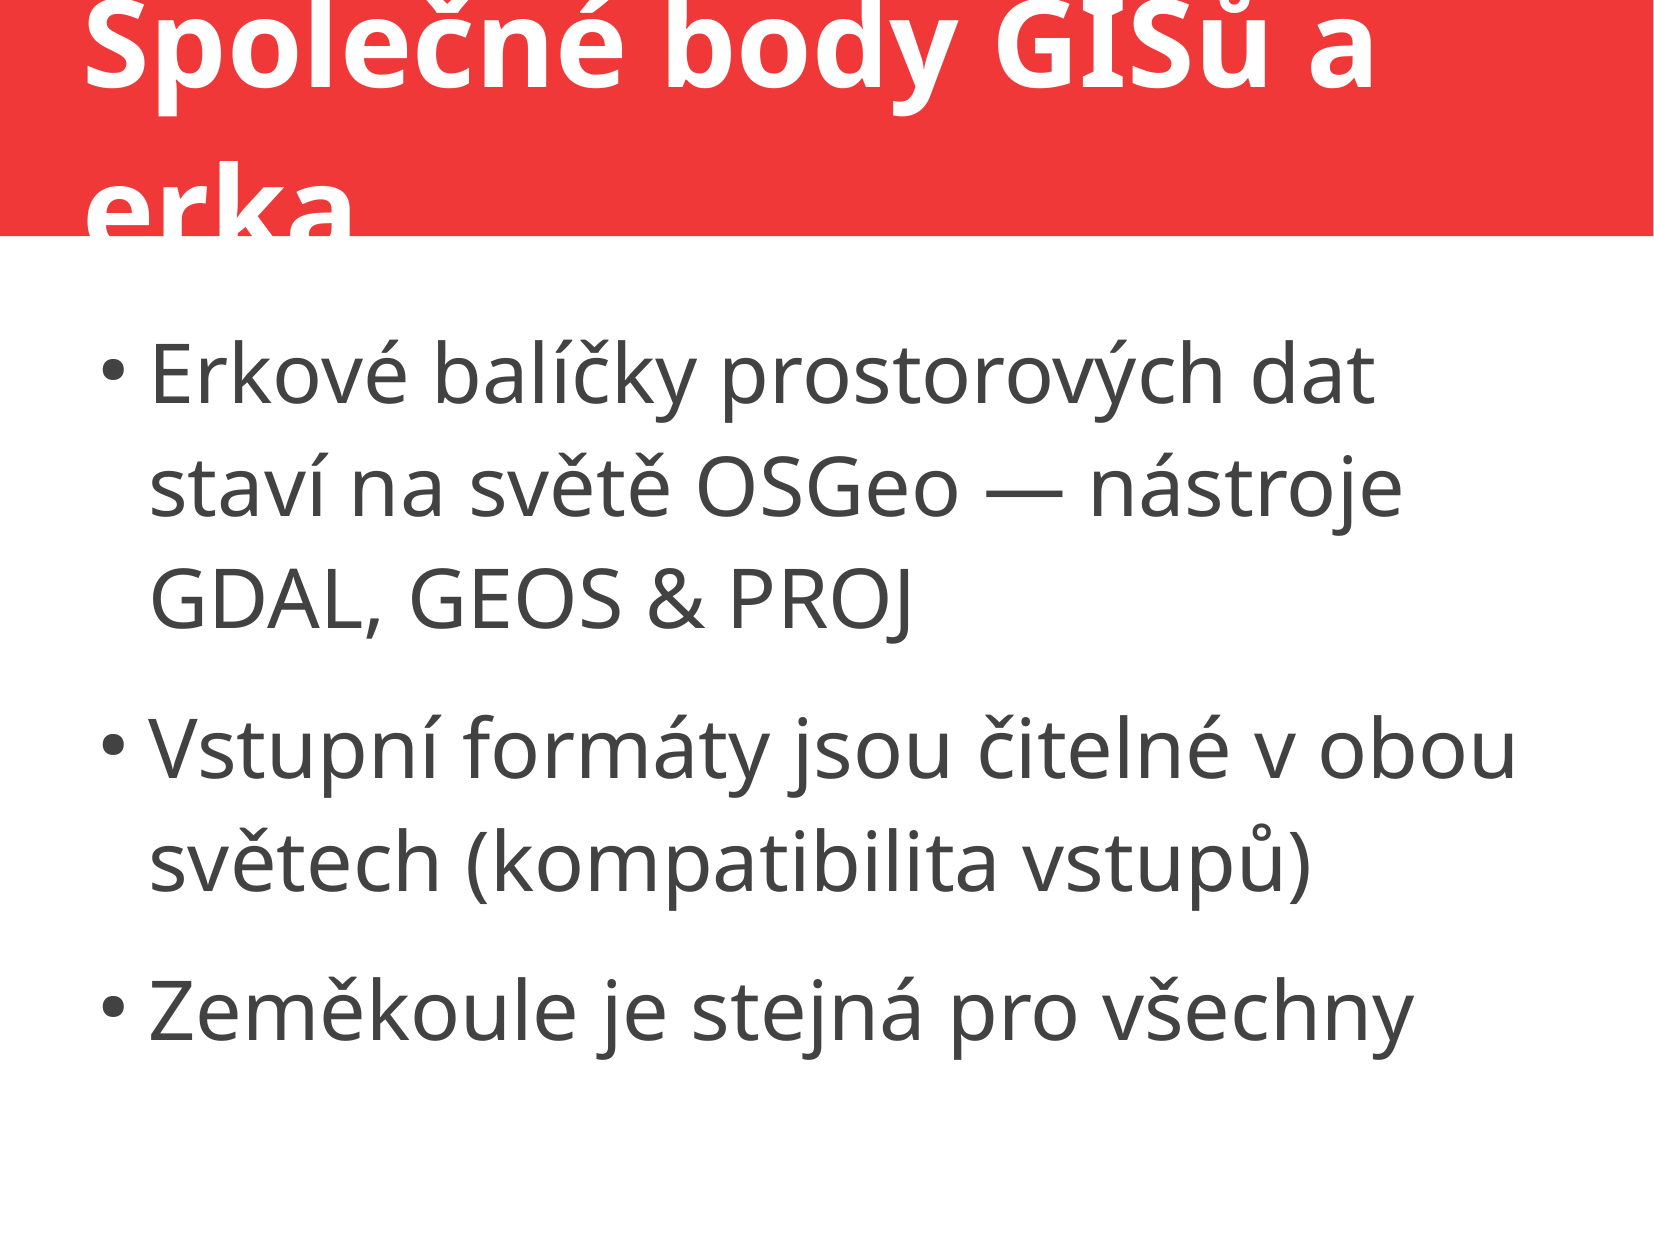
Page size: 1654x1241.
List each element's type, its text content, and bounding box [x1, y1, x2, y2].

title Společné body GISů a erka [82, 19, 1571, 227]
list Erkové balíčky prostorových dat staví na světě OSGeo — nástroje GDAL, GEOS & PROJ Vstupní formáty jsou čitelné v obou světech (kompatibilita vstupů) Zeměkoule je stejná pro všechny [82, 314, 1563, 1080]
